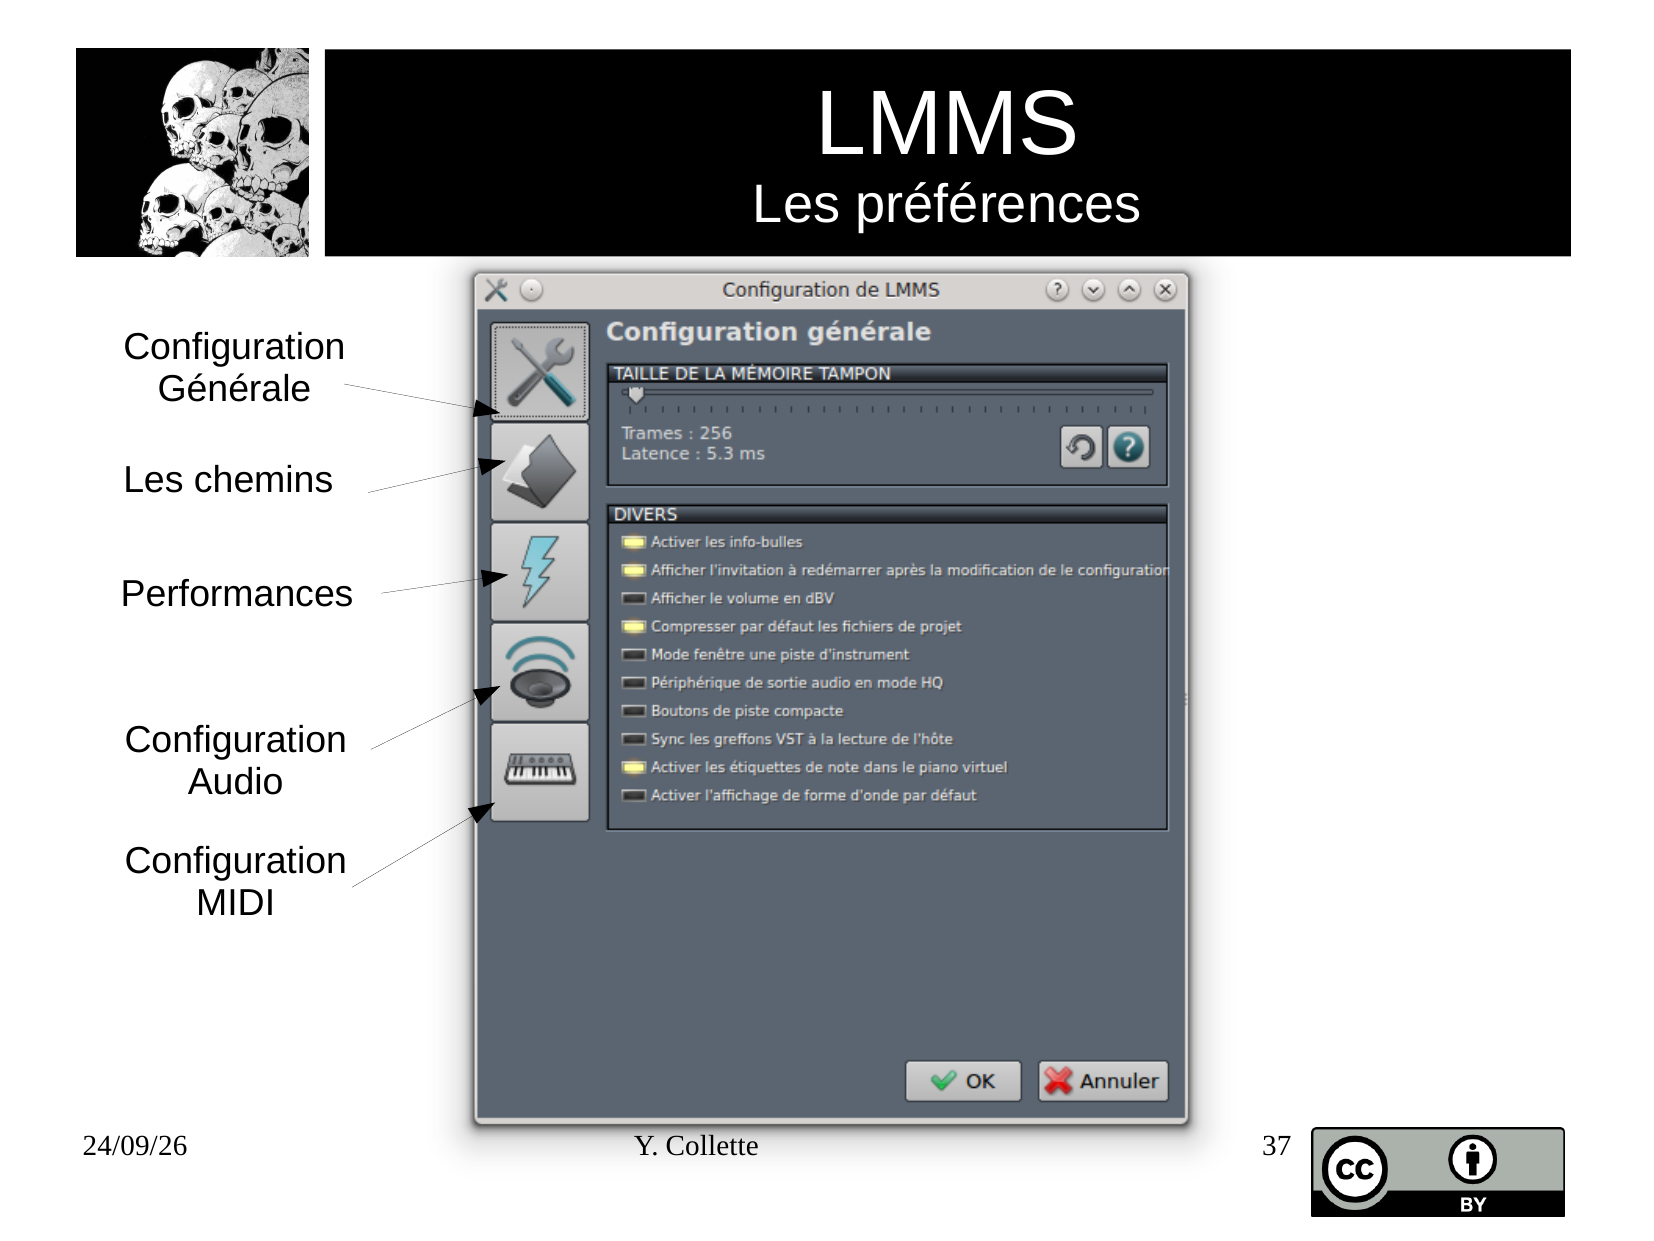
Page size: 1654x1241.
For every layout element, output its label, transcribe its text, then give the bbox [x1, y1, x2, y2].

text_box Les chemins [108, 450, 369, 508]
text_box Configuration Audio [100, 711, 371, 811]
picture [76, 48, 309, 257]
text_box Performances [105, 565, 382, 623]
picture [1311, 1127, 1565, 1217]
title LMMS Les préférences [324, 49, 1571, 257]
text_box Configuration Générale [100, 317, 369, 417]
text_box Configuration MIDI [100, 832, 371, 932]
picture [412, 211, 1251, 1187]
